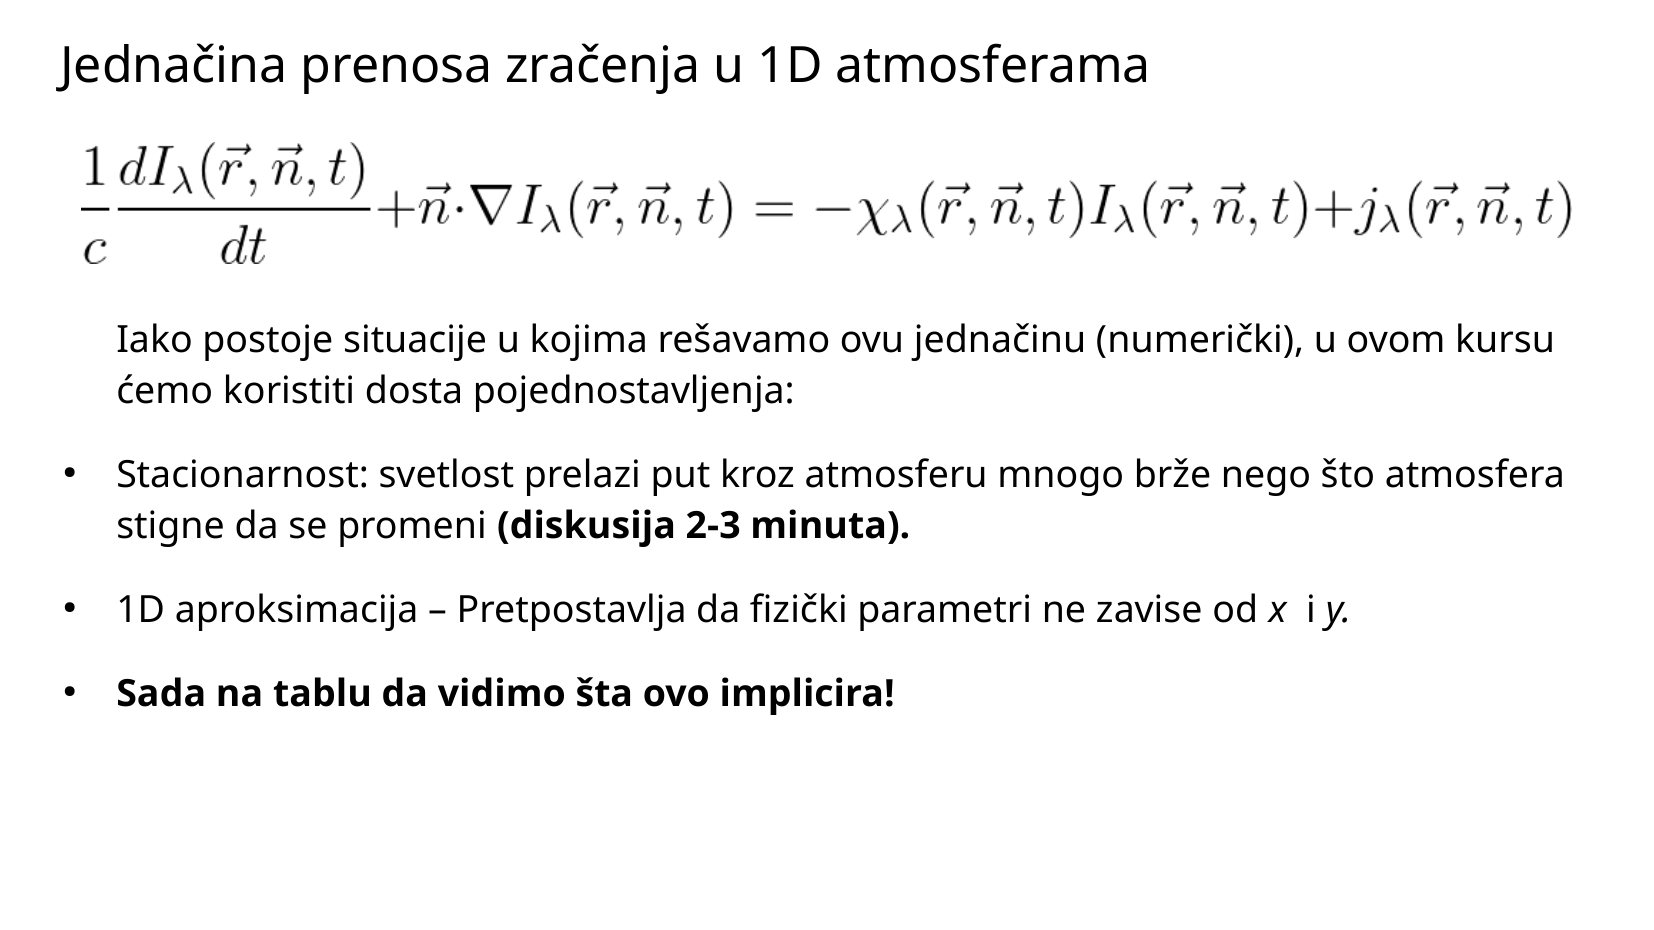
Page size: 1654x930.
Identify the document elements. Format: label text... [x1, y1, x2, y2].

title Jednačina prenosa zračenja u 1D atmosferama [59, 13, 1648, 113]
picture [81, 142, 1572, 264]
list Iako postoje situacije u kojima rešavamo ovu jednačinu (numerički), u ovom kursu ćemo koristiti dosta pojednostavljenja: Stacionarnost: svetlost prelazi put kroz atmosferu mnogo brže nego što atmosfera stigne da se promeni (diskusija 2-3 minuta). 1D aproksimacija – Pretpostavlja da fizički parametri ne zavise od x i y. Sada na tablu da vidimo šta ovo implicira! [45, 312, 1635, 780]
